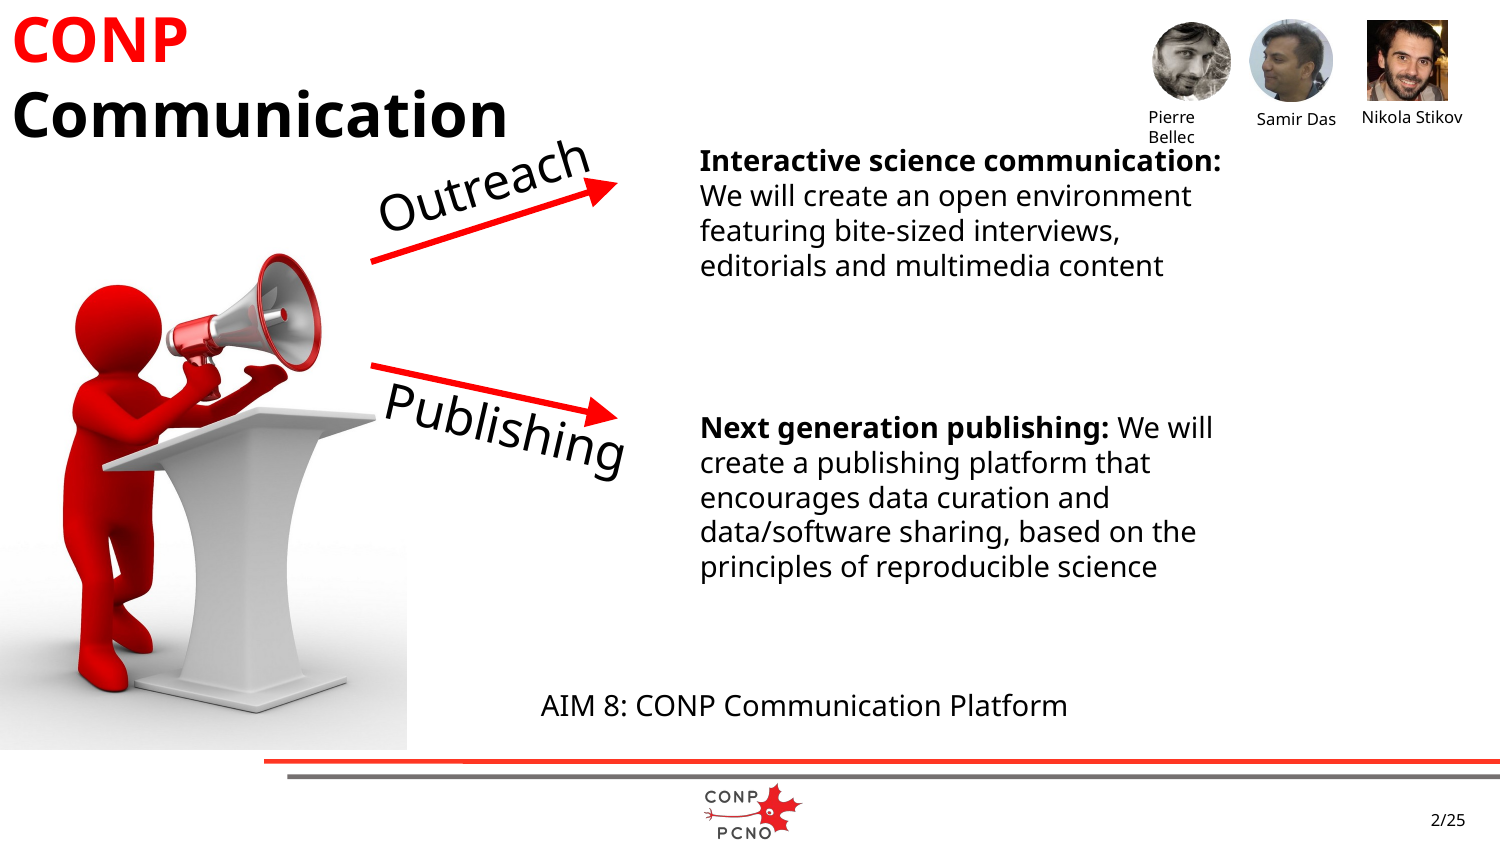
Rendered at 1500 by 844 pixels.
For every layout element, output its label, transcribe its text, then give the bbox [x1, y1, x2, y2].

text_box Nikola Stikov [1350, 101, 1500, 145]
text_box Pierre Bellec [1137, 101, 1249, 132]
slide_number <number>/25 [1139, 798, 1477, 844]
picture [1249, 19, 1333, 102]
text_box Outreach [357, 19, 915, 255]
picture [1152, 22, 1231, 101]
picture [697, 781, 805, 840]
text_box AIM 8: CONP Communication Platform [529, 681, 1140, 728]
text_box CONP Communication [0, 0, 530, 158]
text_box Next generation publishing: We will create a publishing platform that encourages data curation and data/software sharing, based on the principles of reproducible science [688, 403, 1263, 551]
text_box Publishing [367, 360, 688, 506]
text_box Samir Das [1245, 102, 1350, 133]
text_box Publishing [885, 551, 915, 558]
text_box Interactive science communication: We will create an open environment featuring bite-sized interviews, editorials and multimedia content [688, 136, 1263, 319]
picture [0, 207, 407, 750]
picture [1367, 20, 1448, 101]
